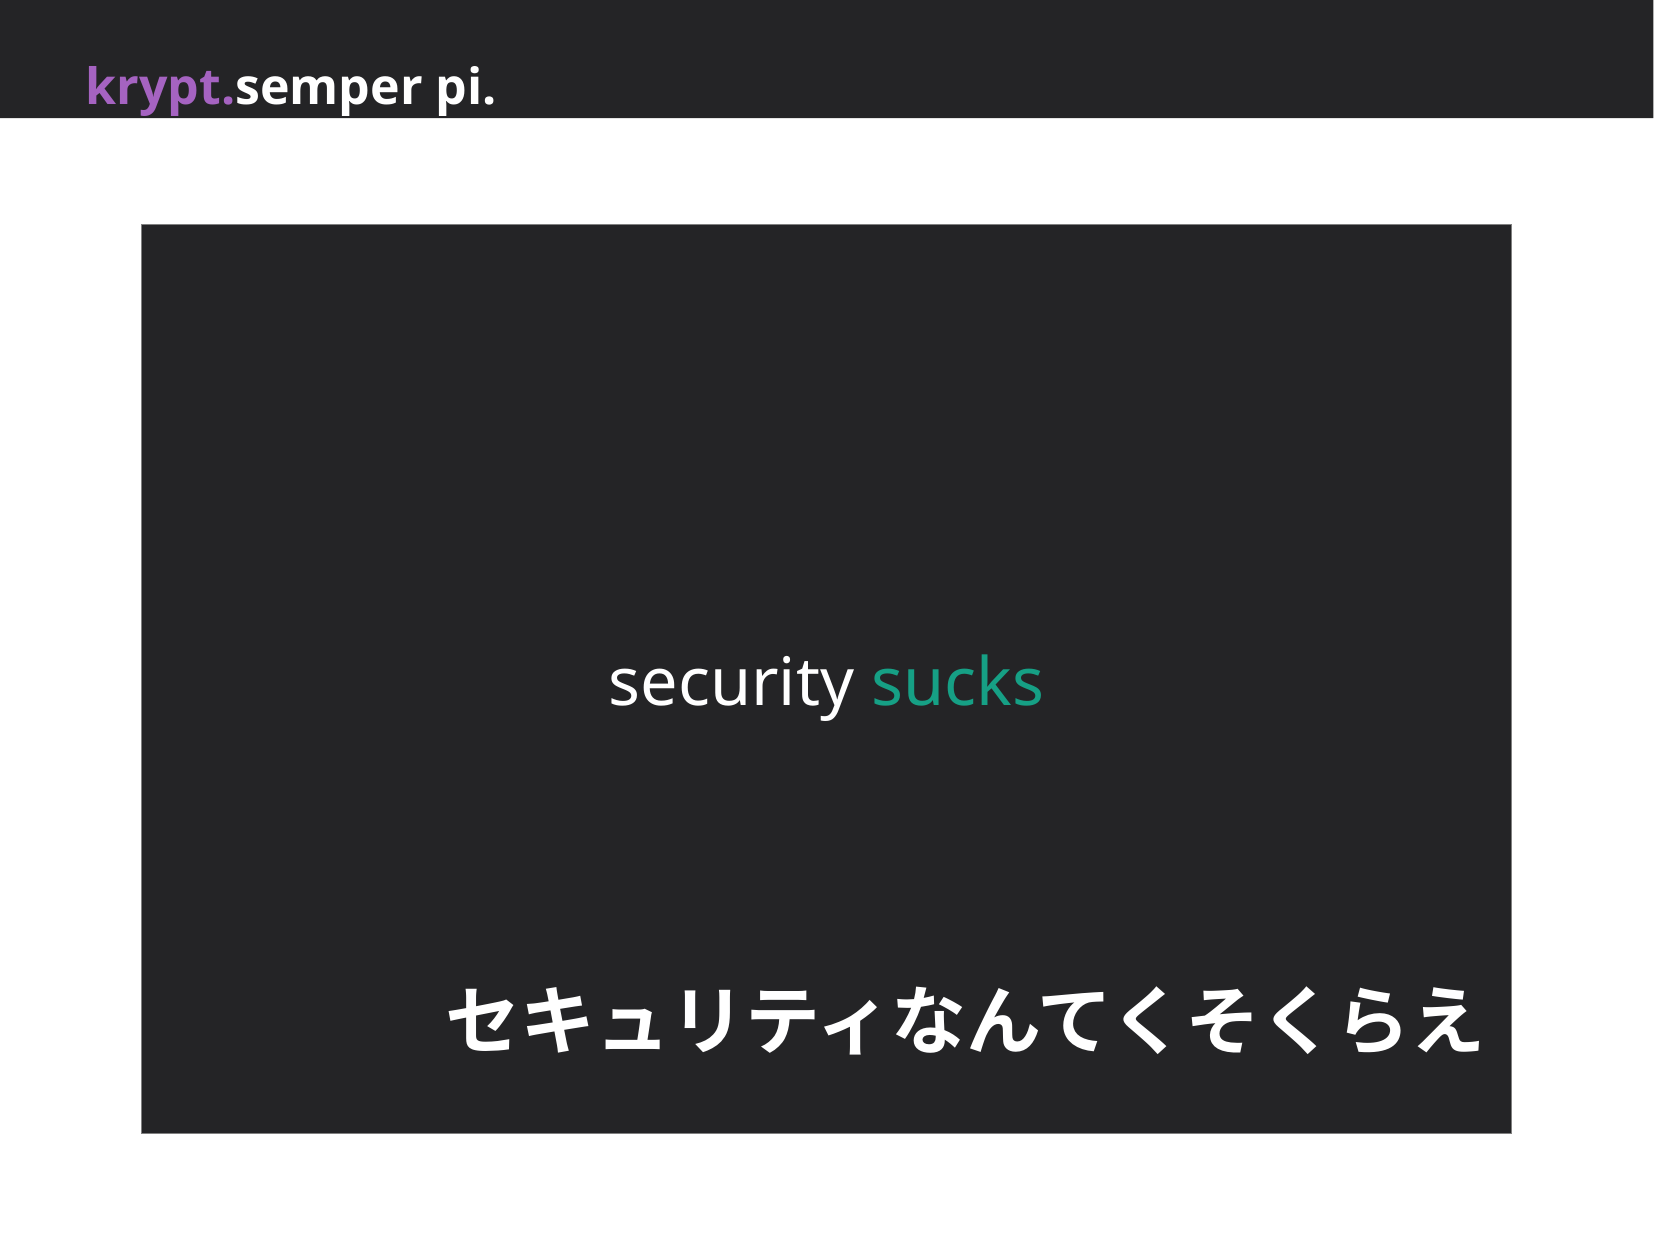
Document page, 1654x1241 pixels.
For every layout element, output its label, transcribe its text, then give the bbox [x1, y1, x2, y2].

text_box セキュリティなんてくそくらえ [153, 909, 1501, 1123]
text_box security sucks [141, 224, 1512, 1134]
text_box krypt.semper pi. [70, 43, 544, 119]
text_box [0, 0, 1654, 119]
